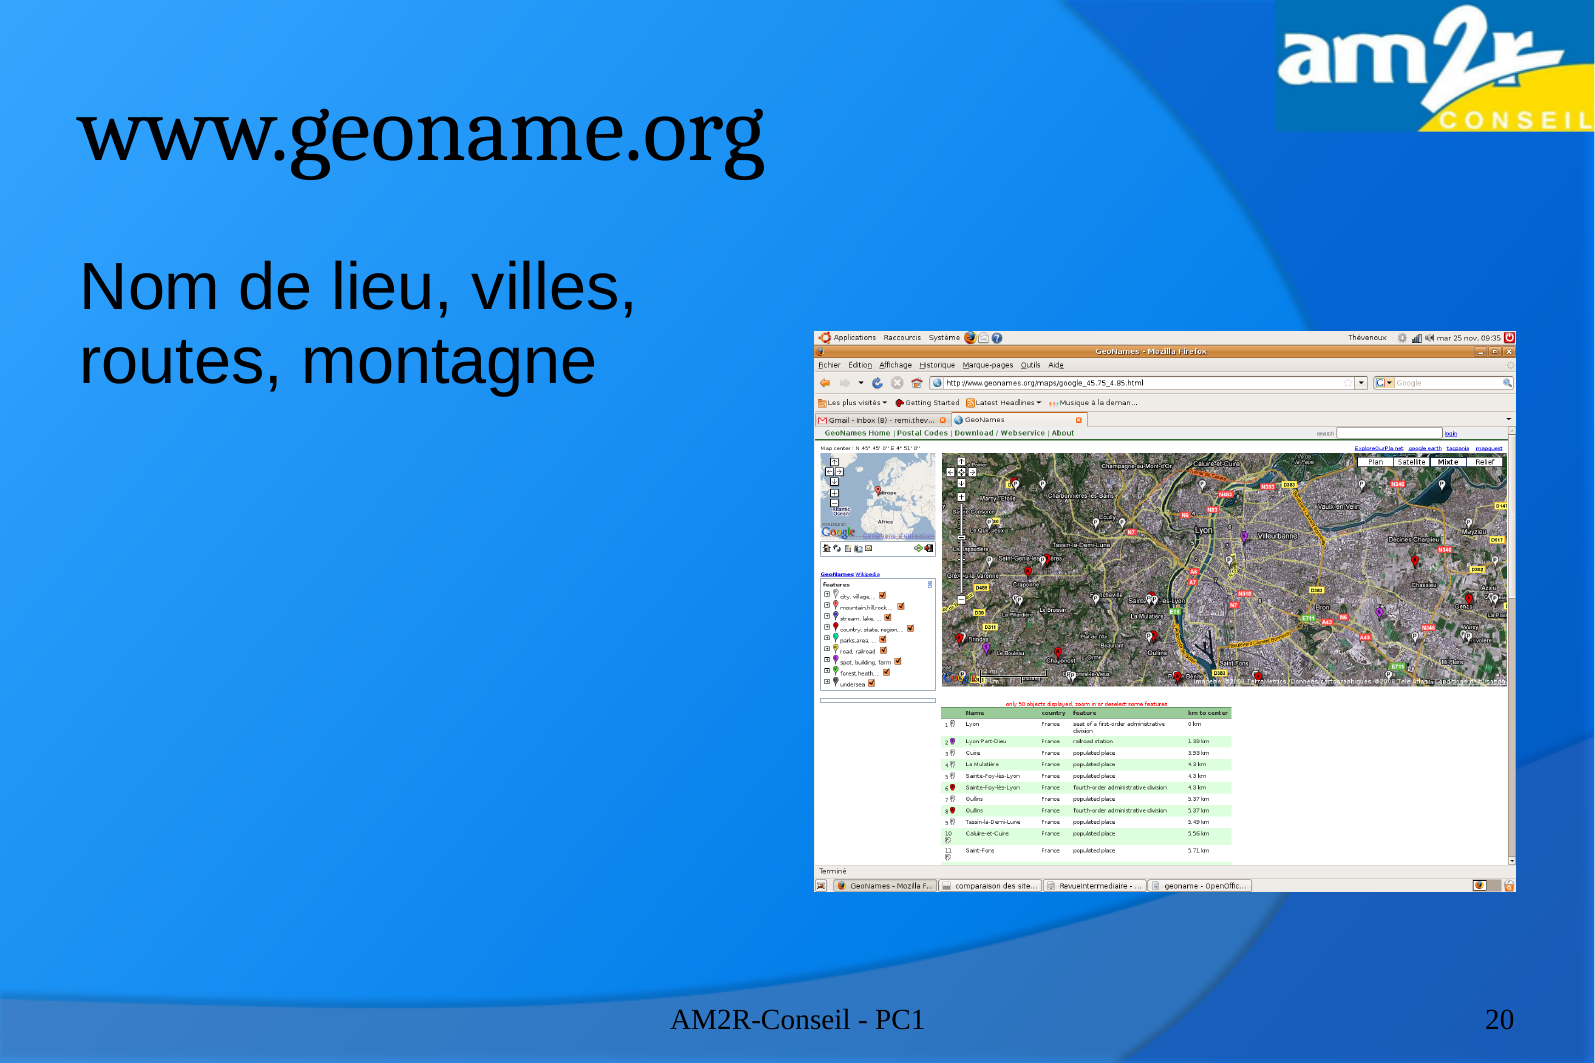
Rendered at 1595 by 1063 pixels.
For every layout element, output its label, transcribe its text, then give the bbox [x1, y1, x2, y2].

title www.geoname.org [79, 42, 1152, 220]
list Nom de lieu, villes, routes, montagne [79, 248, 780, 975]
picture [0, 0, 1595, 1063]
